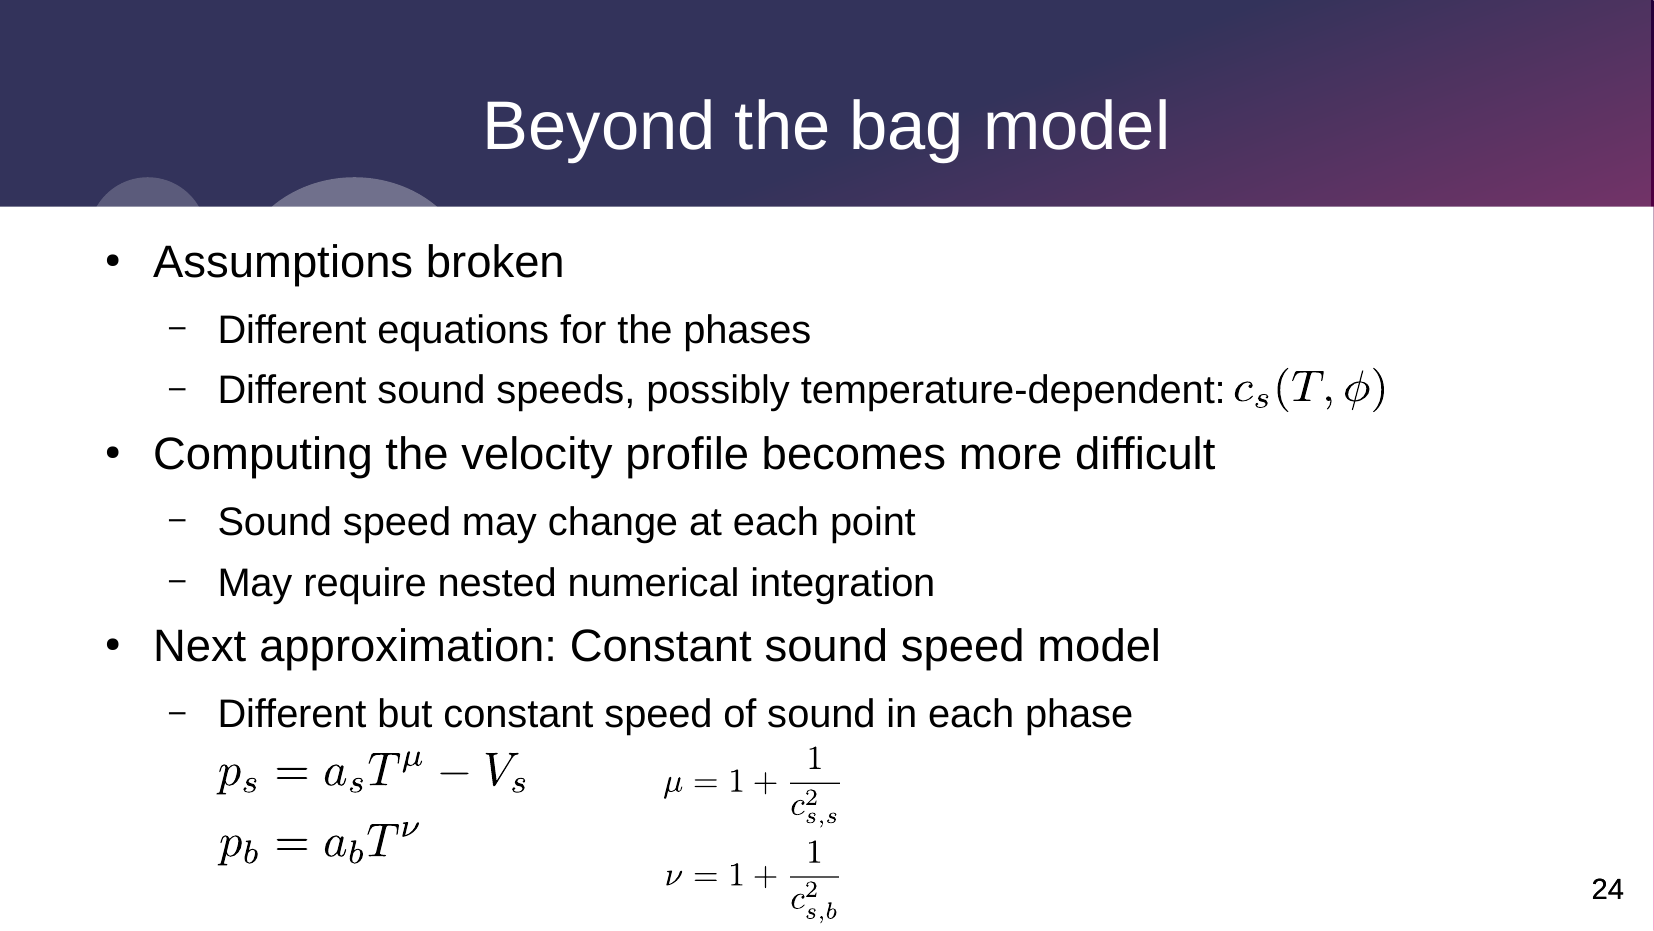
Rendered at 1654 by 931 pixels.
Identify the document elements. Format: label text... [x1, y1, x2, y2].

title Beyond the bag model [88, 44, 1565, 207]
list Assumptions broken Different equations for the phases Different sound speeds, possibly temperature-dependent: Computing the velocity profile becomes more difficult Sound speed may change at each point May require nested numerical integration Next approximation: Constant sound speed model Different but constant speed of sound in each phase [88, 236, 1565, 740]
picture [216, 751, 526, 866]
picture [1231, 366, 1386, 414]
picture [661, 745, 842, 925]
